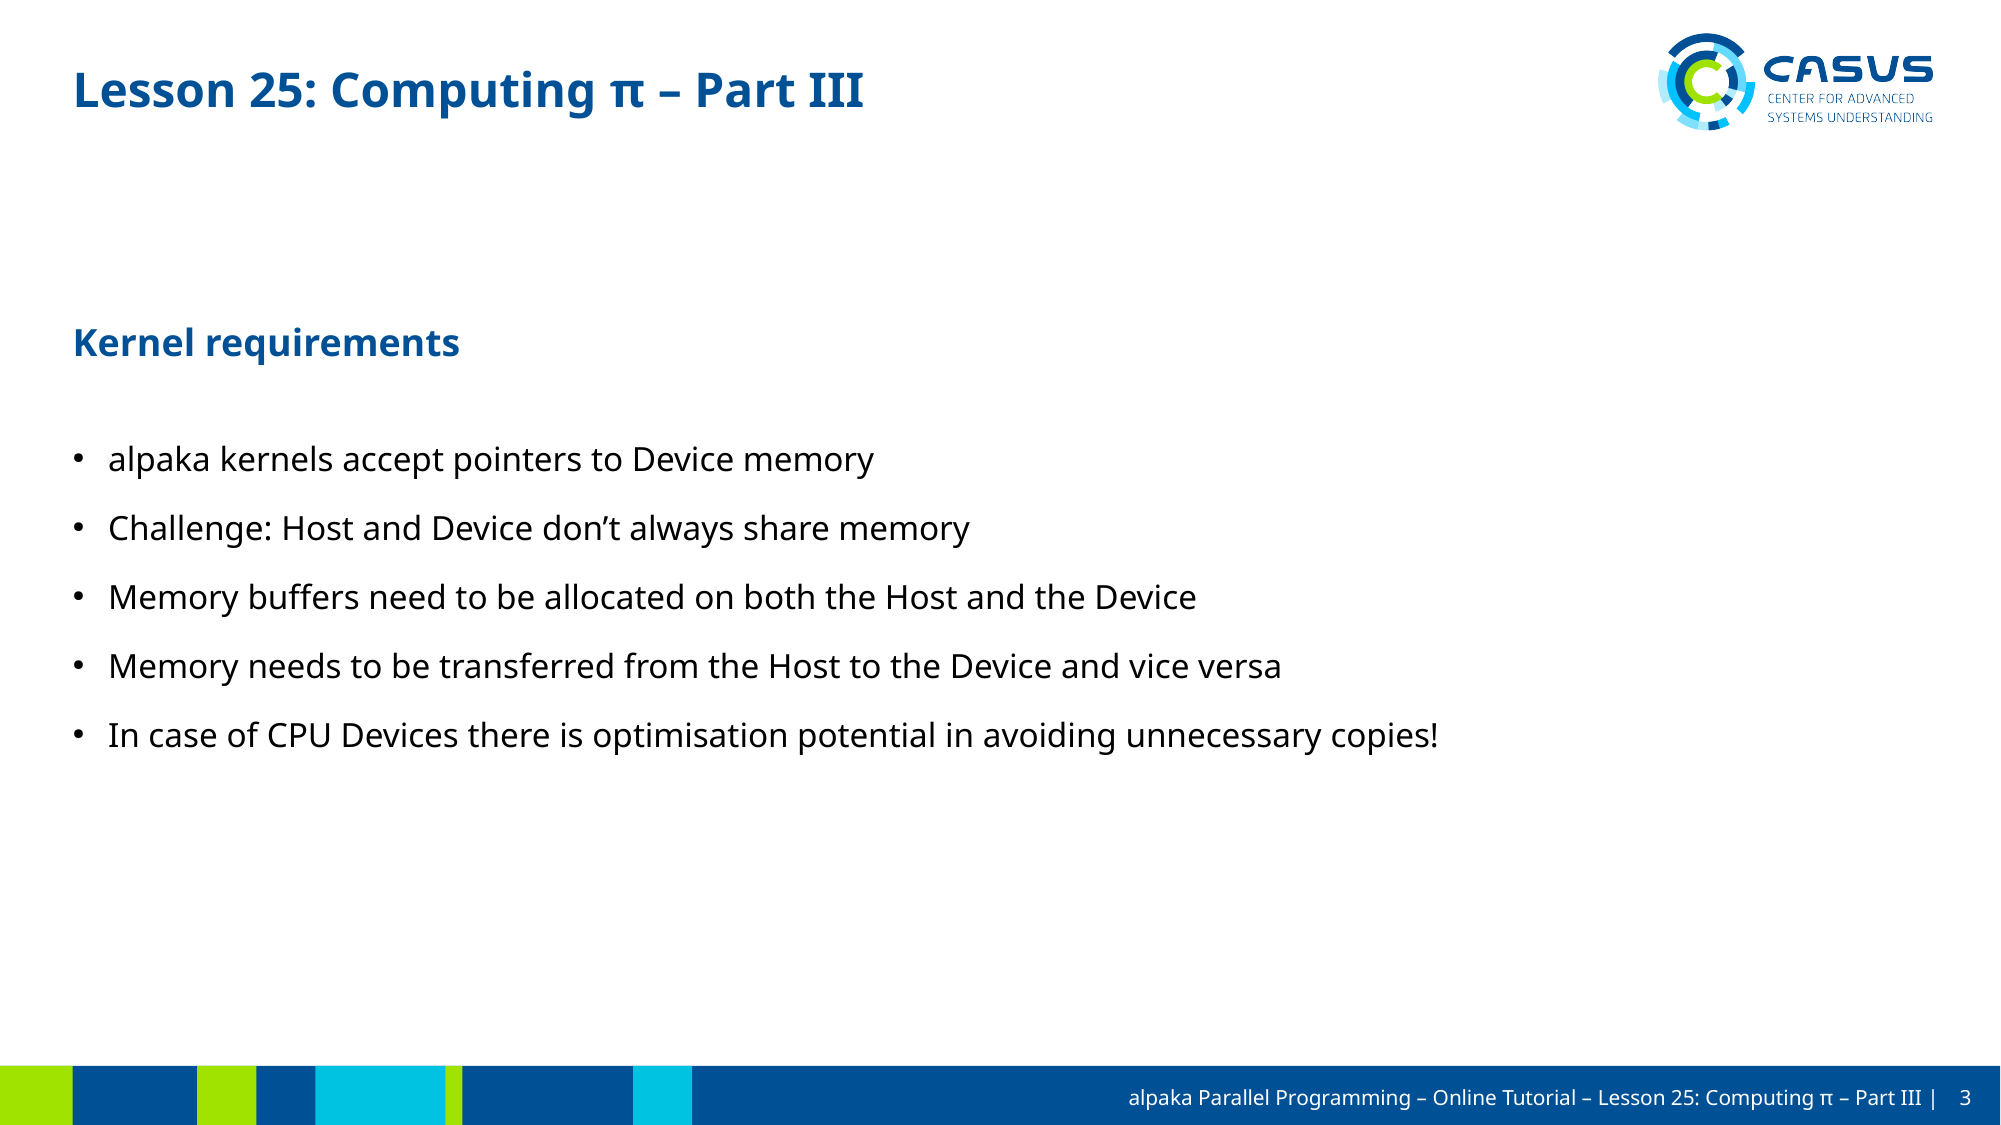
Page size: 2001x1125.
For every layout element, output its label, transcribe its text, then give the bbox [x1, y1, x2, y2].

list Kernel requirements alpaka kernels accept pointers to Device memory Challenge: Host and Device don’t always share memory Memory buffers need to be allocated on both the Host and the Device Memory needs to be transferred from the Host to the Device and vice versa In case of CPU Devices there is optimisation potential in avoiding unnecessary copies! [72, 316, 1620, 979]
title Lesson 25: Computing π – Part III [72, 54, 1620, 123]
picture [1658, 33, 1933, 131]
